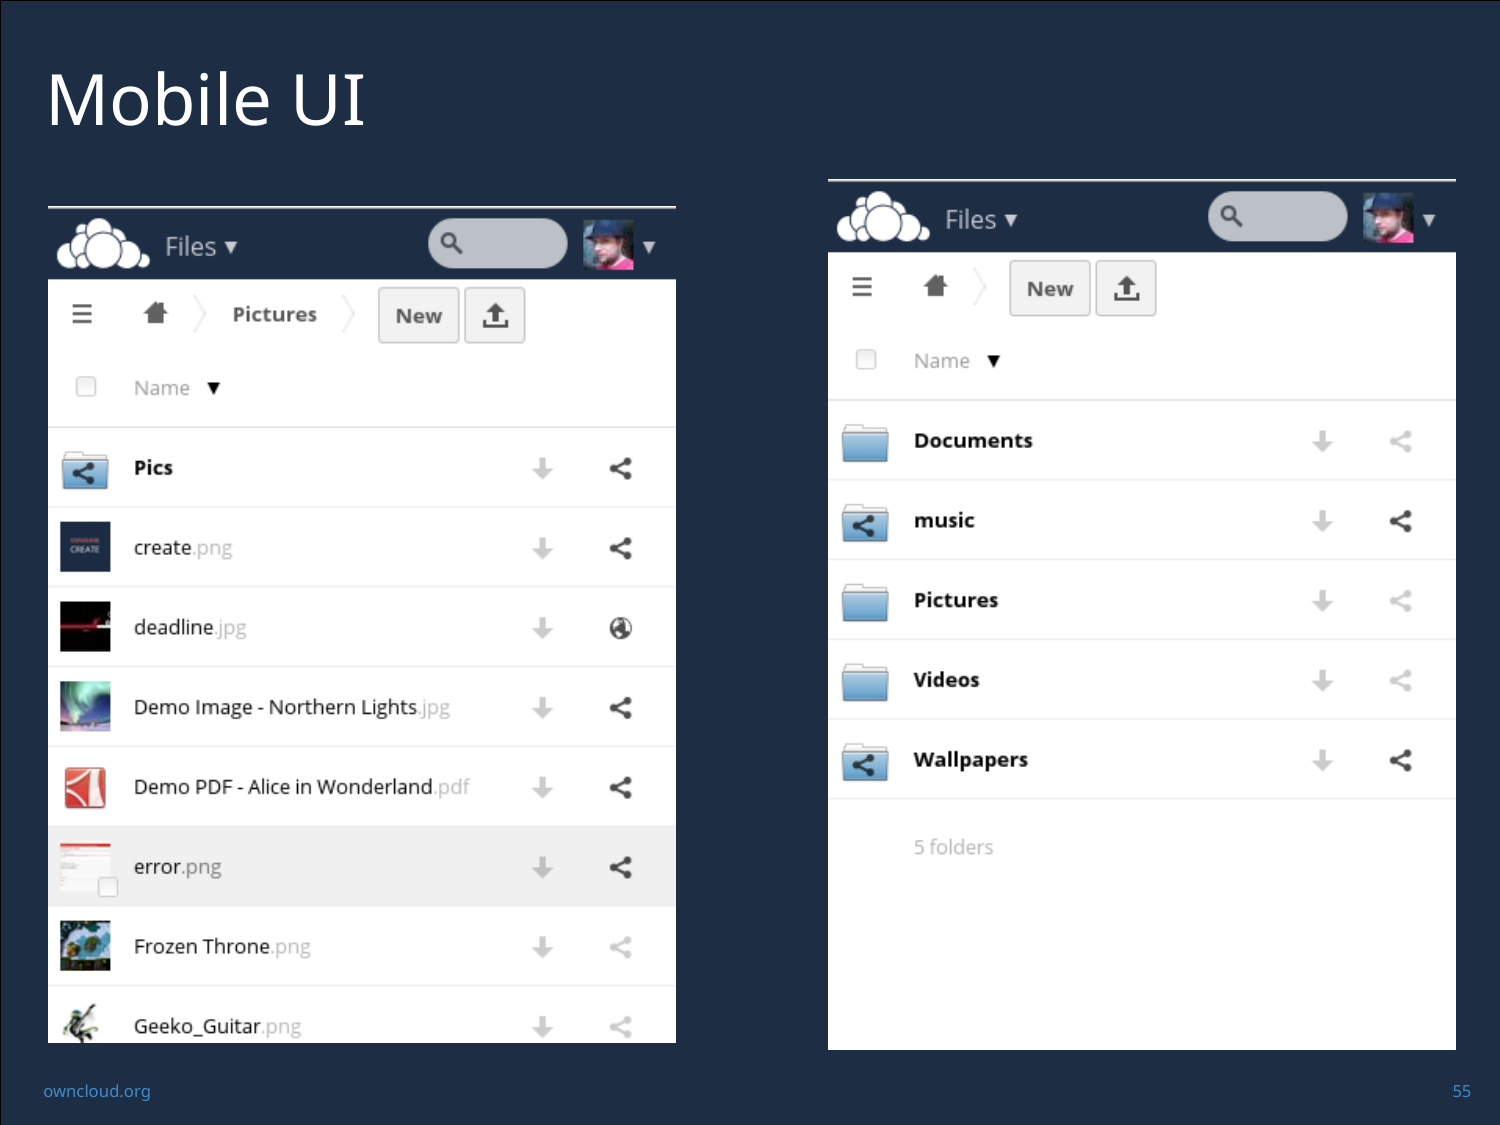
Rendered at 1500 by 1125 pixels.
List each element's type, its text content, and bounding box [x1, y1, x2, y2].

picture [48, 206, 676, 1043]
picture [828, 179, 1456, 1051]
title Mobile UI [45, 3, 1396, 192]
